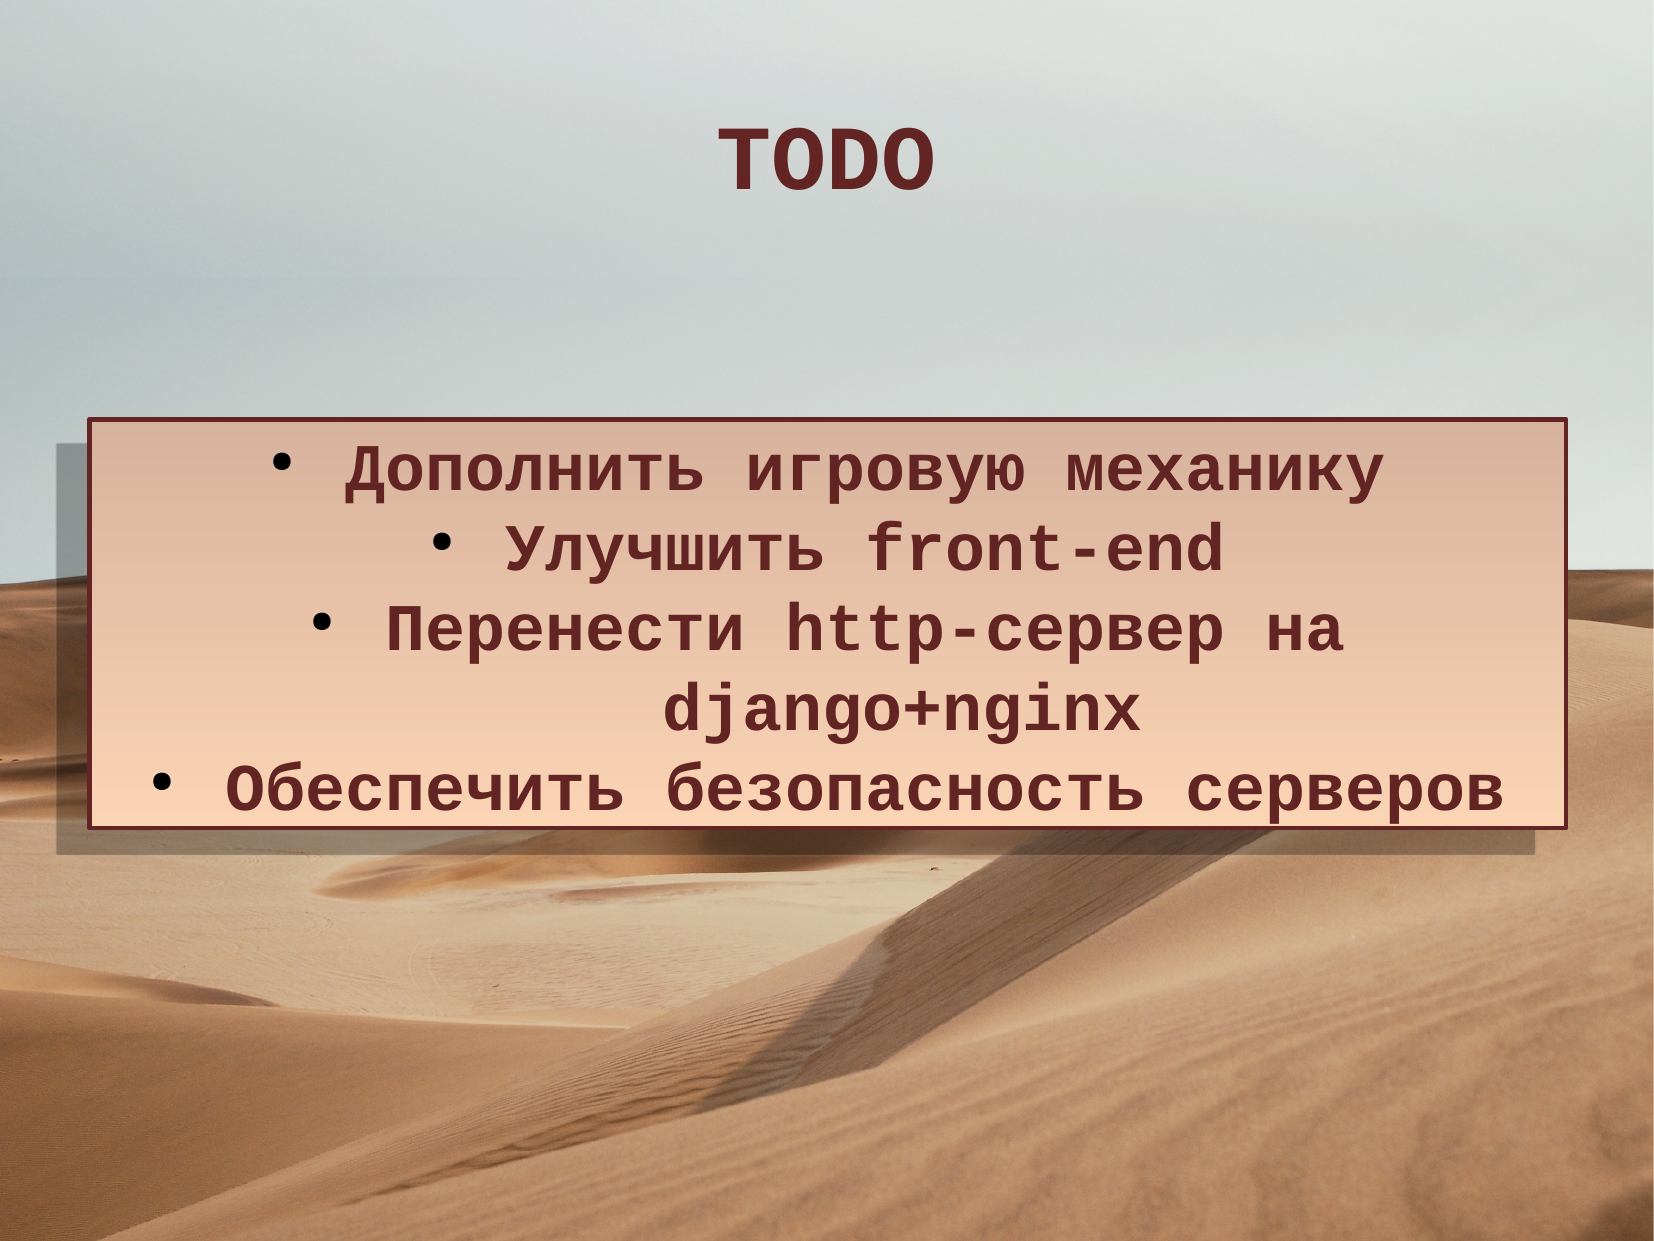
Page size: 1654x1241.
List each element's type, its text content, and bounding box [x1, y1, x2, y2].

title TODO [82, 47, 1571, 259]
text_box Дополнить игровую механику Улучшить front-end Перенести http-сервер на django+nginx Обеспечить безопасность серверов [89, 419, 1566, 828]
picture [0, 0, 1654, 1241]
